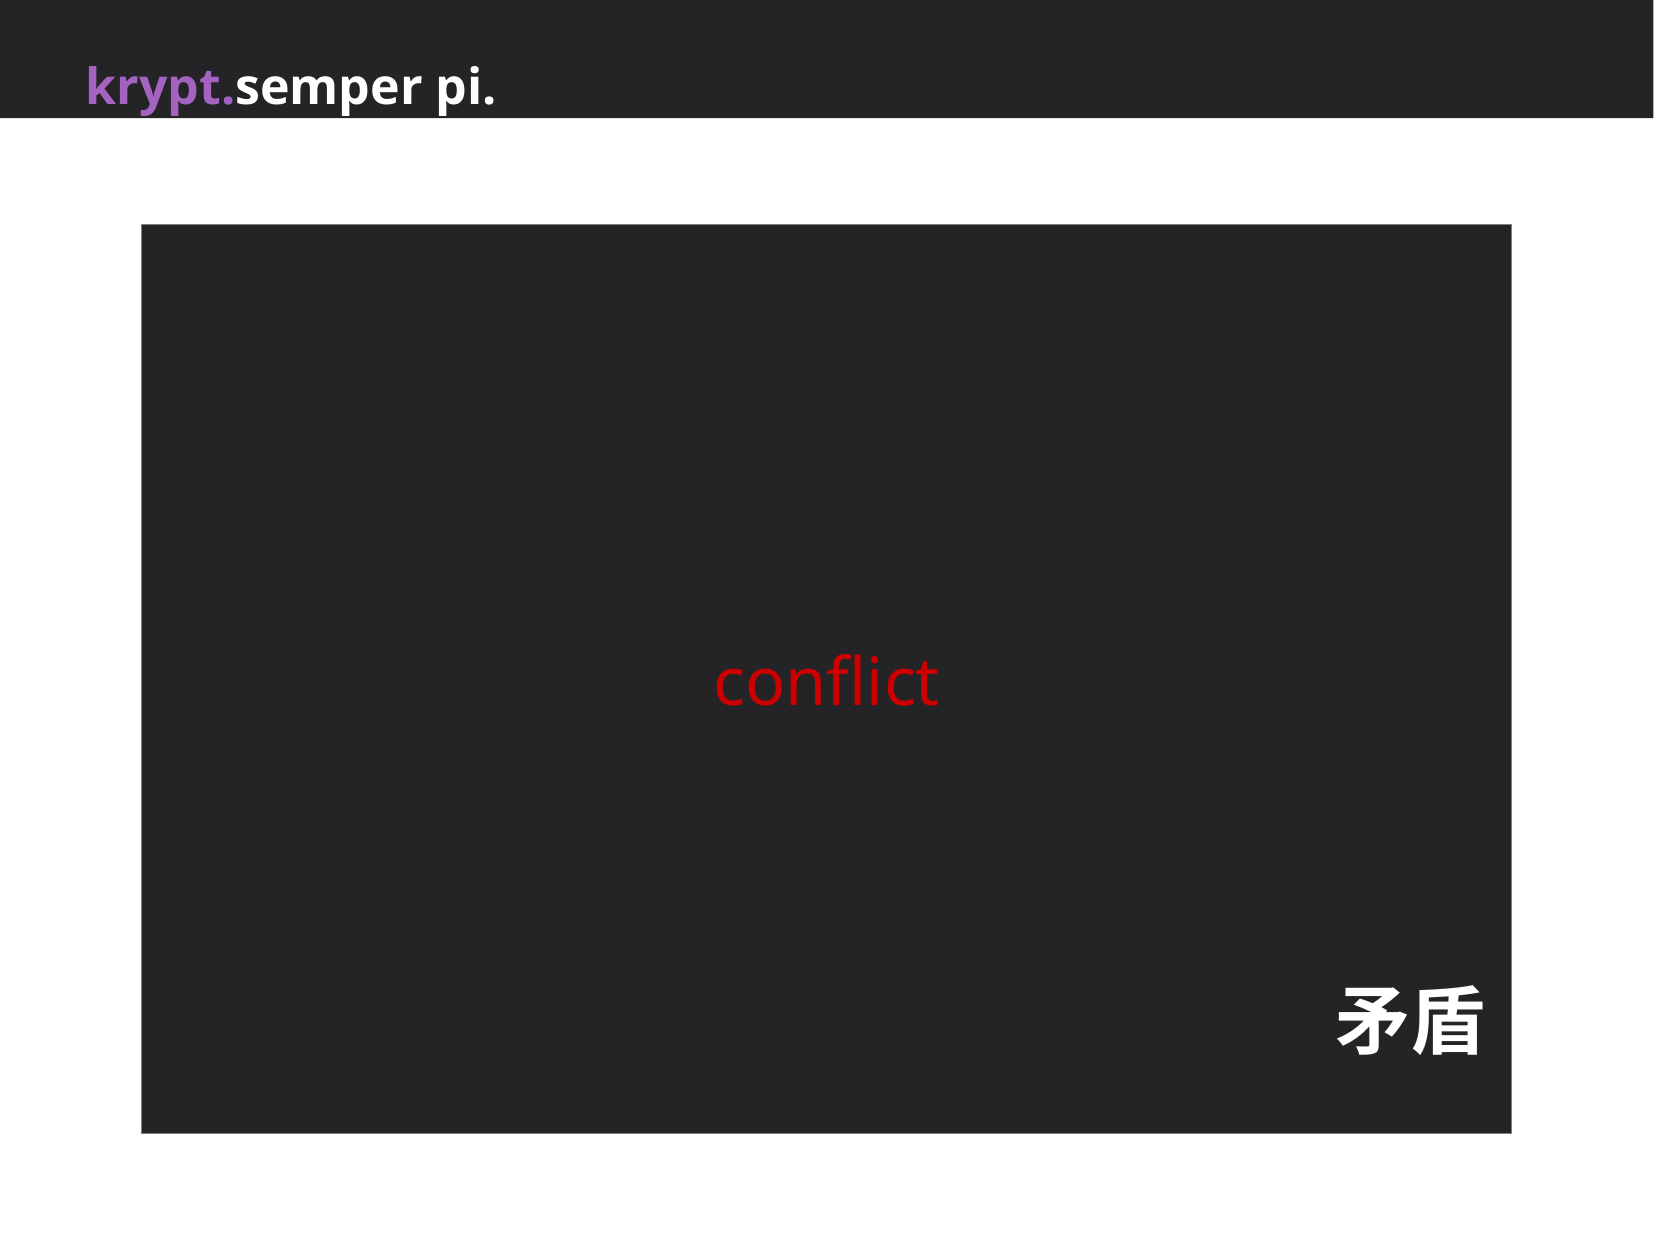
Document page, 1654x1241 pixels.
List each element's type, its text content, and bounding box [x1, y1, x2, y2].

text_box 矛盾 [153, 909, 1501, 1123]
text_box conflict [141, 224, 1512, 1134]
text_box krypt.semper pi. [70, 43, 544, 119]
text_box [0, 0, 1654, 119]
